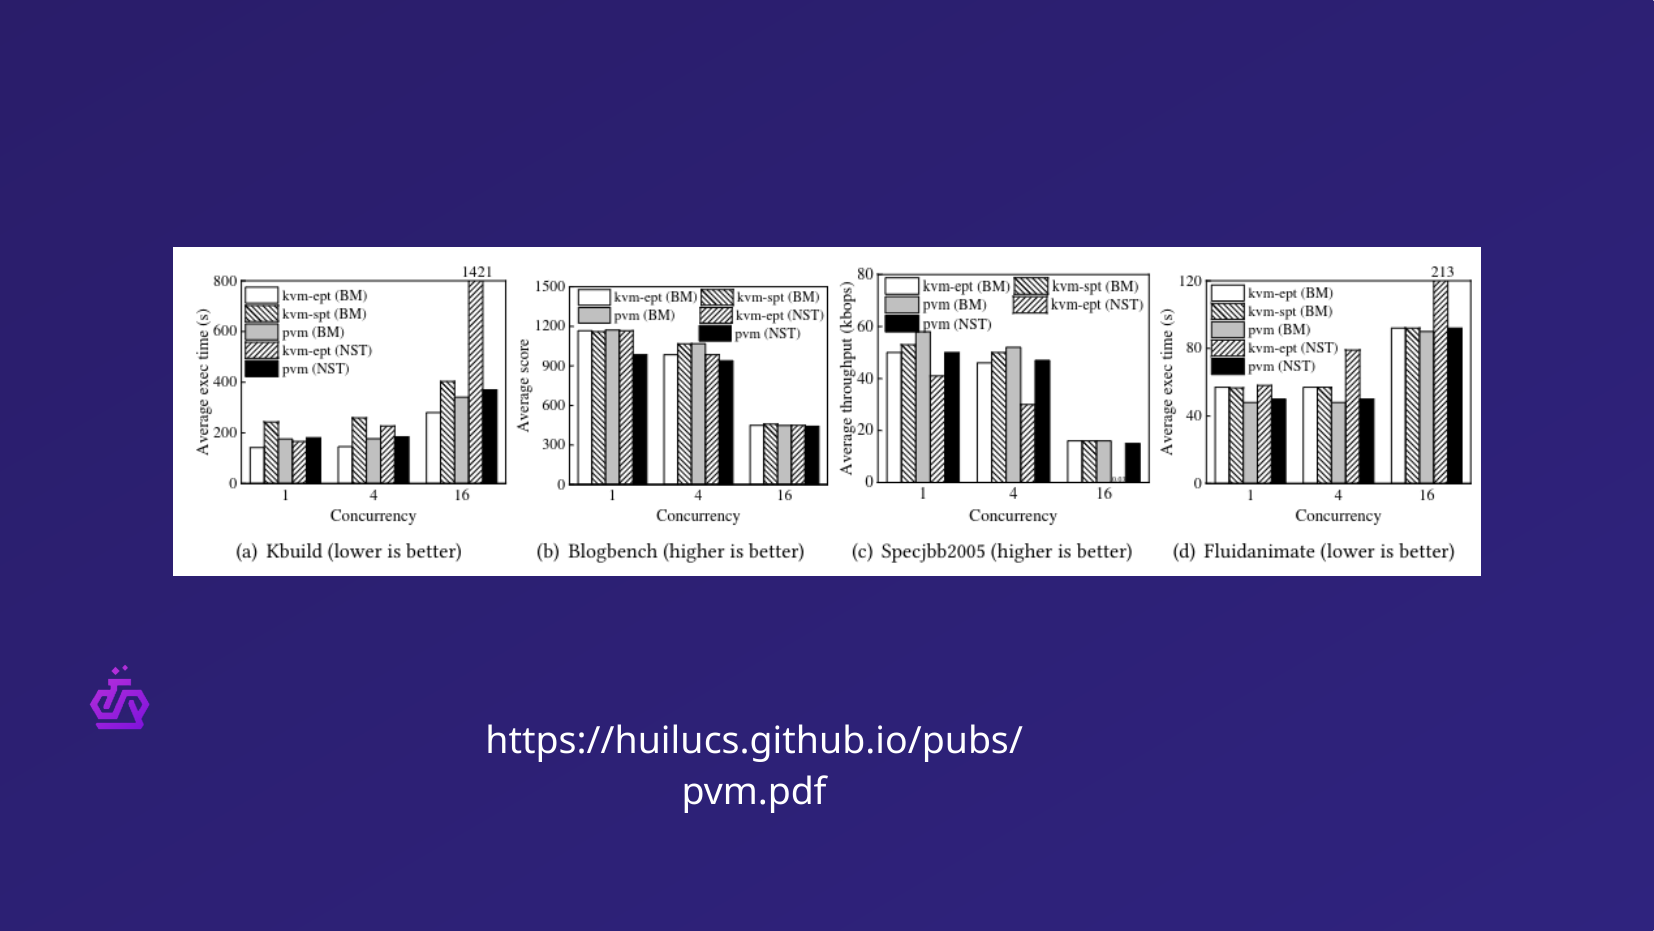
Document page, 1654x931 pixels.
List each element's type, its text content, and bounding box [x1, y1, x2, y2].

text_box https://huilucs.github.io/pubs/pvm.pdf [470, 666, 1184, 863]
picture [173, 247, 1481, 577]
picture [70, 643, 150, 755]
